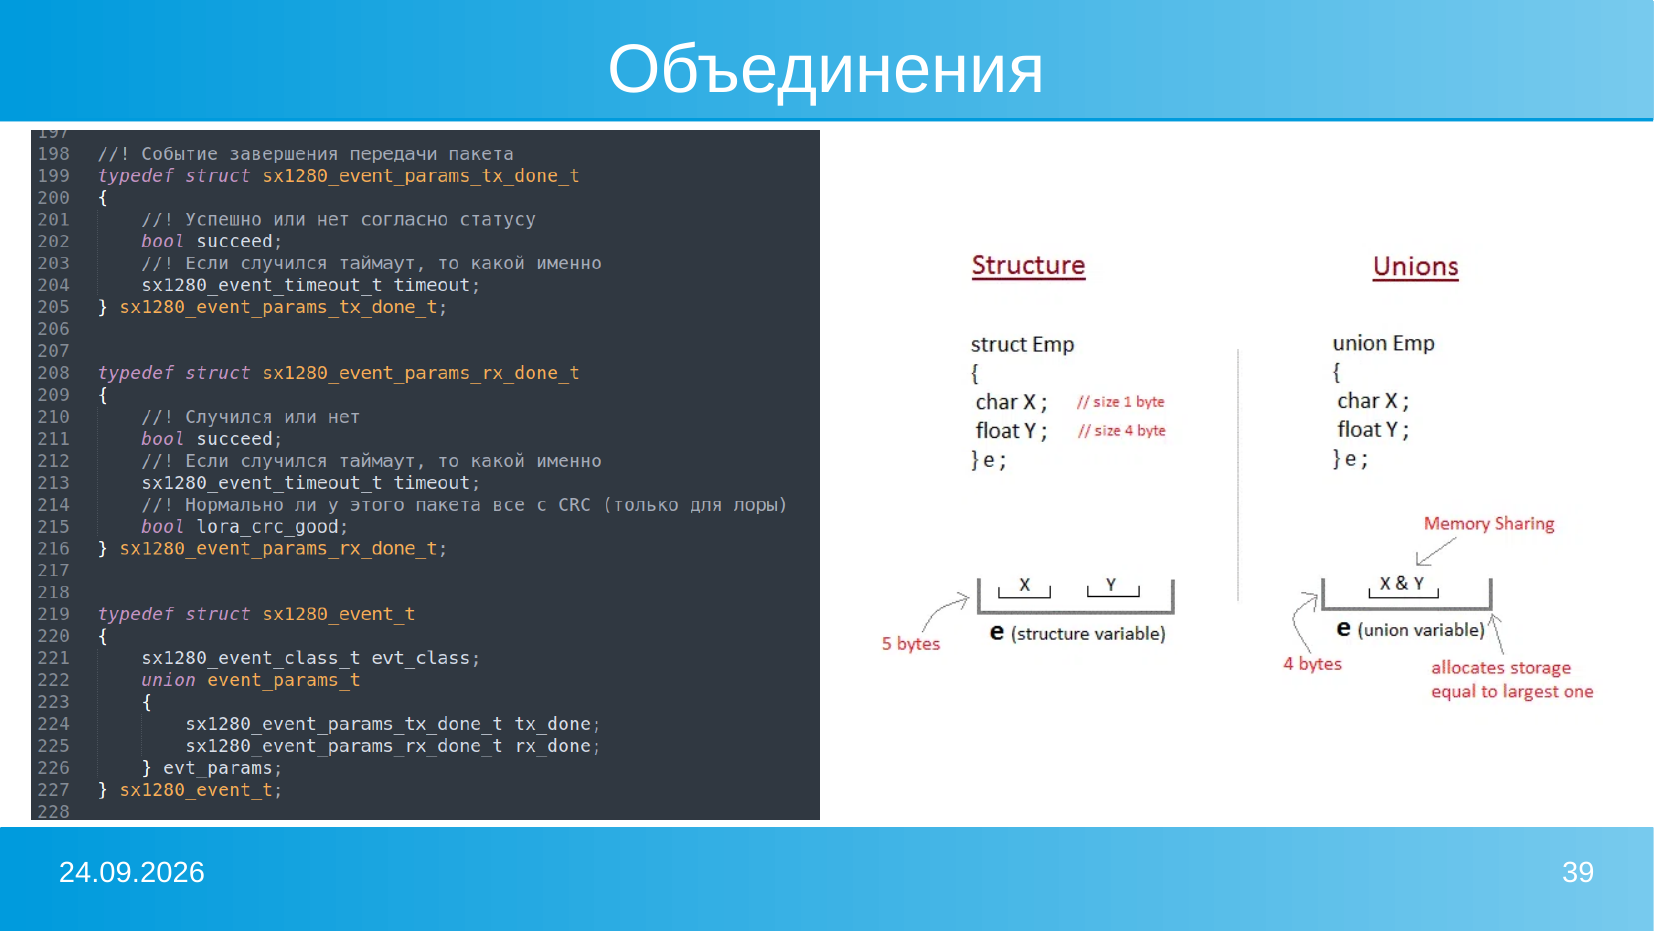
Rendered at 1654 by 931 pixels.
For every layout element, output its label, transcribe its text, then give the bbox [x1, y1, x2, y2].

picture [31, 130, 820, 820]
title Объединения [59, 29, 1595, 108]
picture [862, 224, 1613, 725]
